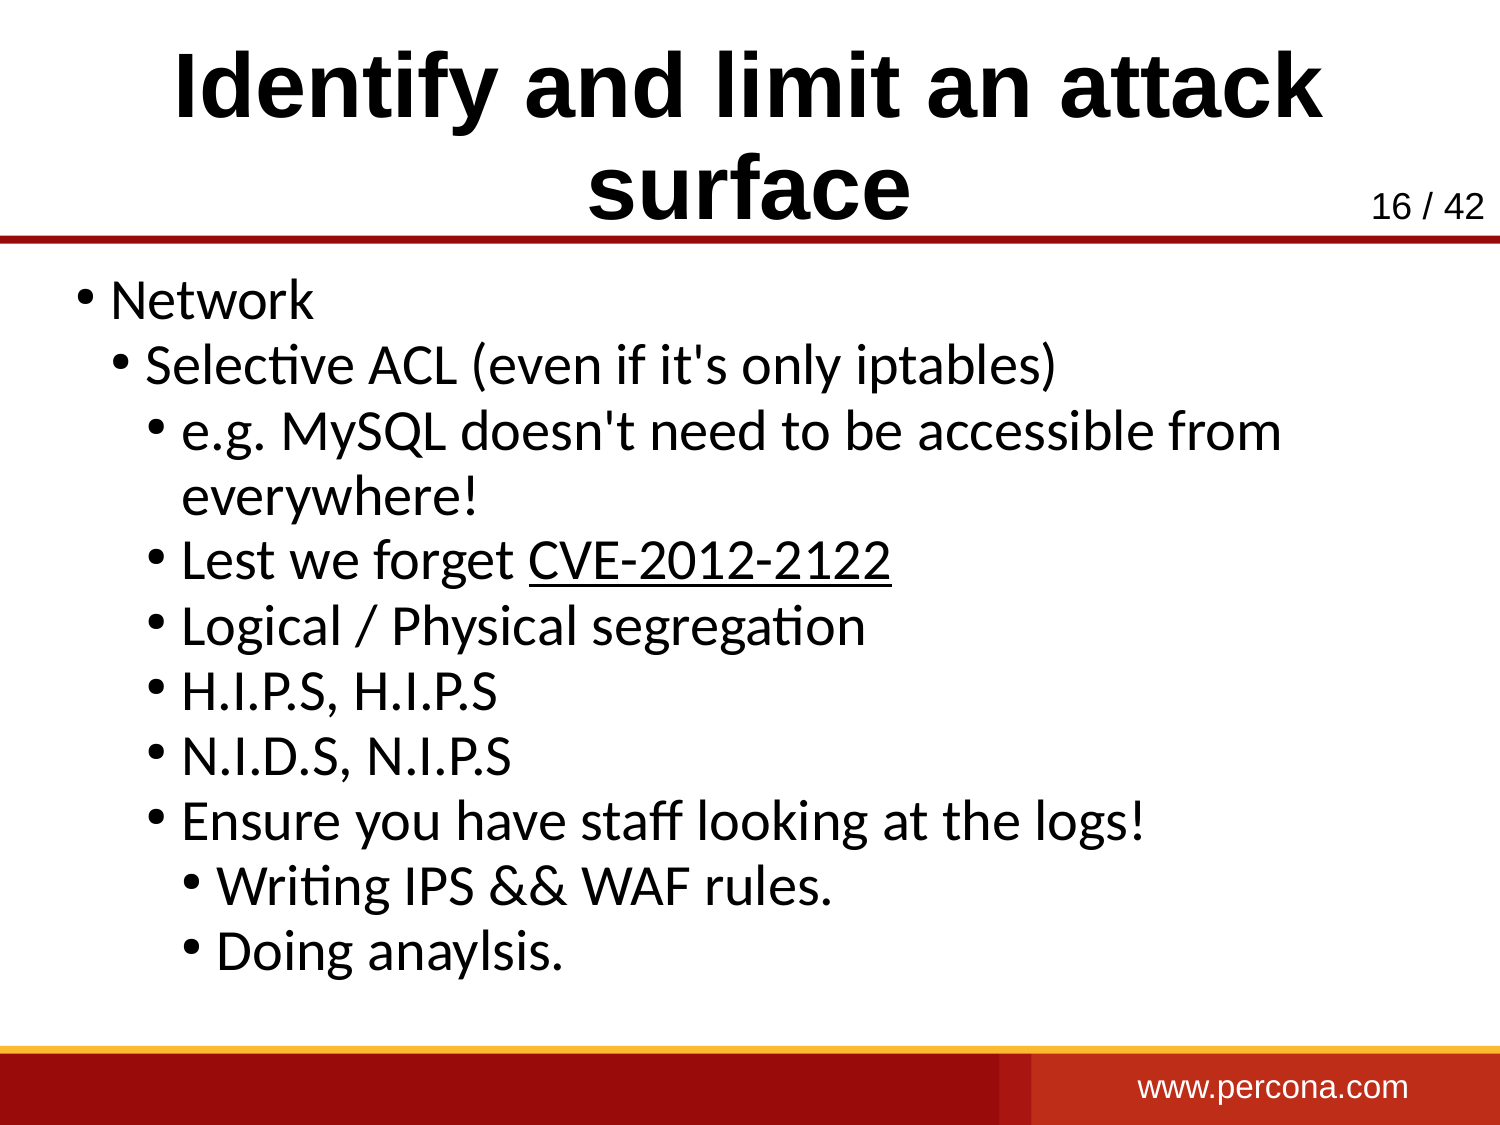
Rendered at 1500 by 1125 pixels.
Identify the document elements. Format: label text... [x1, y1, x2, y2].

text_box Identify and limit an attack surface [74, 44, 1425, 232]
text_box Network Selective ACL (even if it's only iptables) e.g. MySQL doesn't need to be accessible from everywhere! Lest we forget CVE-2012-2122 Logical / Physical segregation H.I.P.S, H.I.P.S N.I.D.S, N.I.P.S Ensure you have staff looking at the logs! Writing IPS && WAF rules. Doing anaylsis. [74, 263, 1425, 1006]
